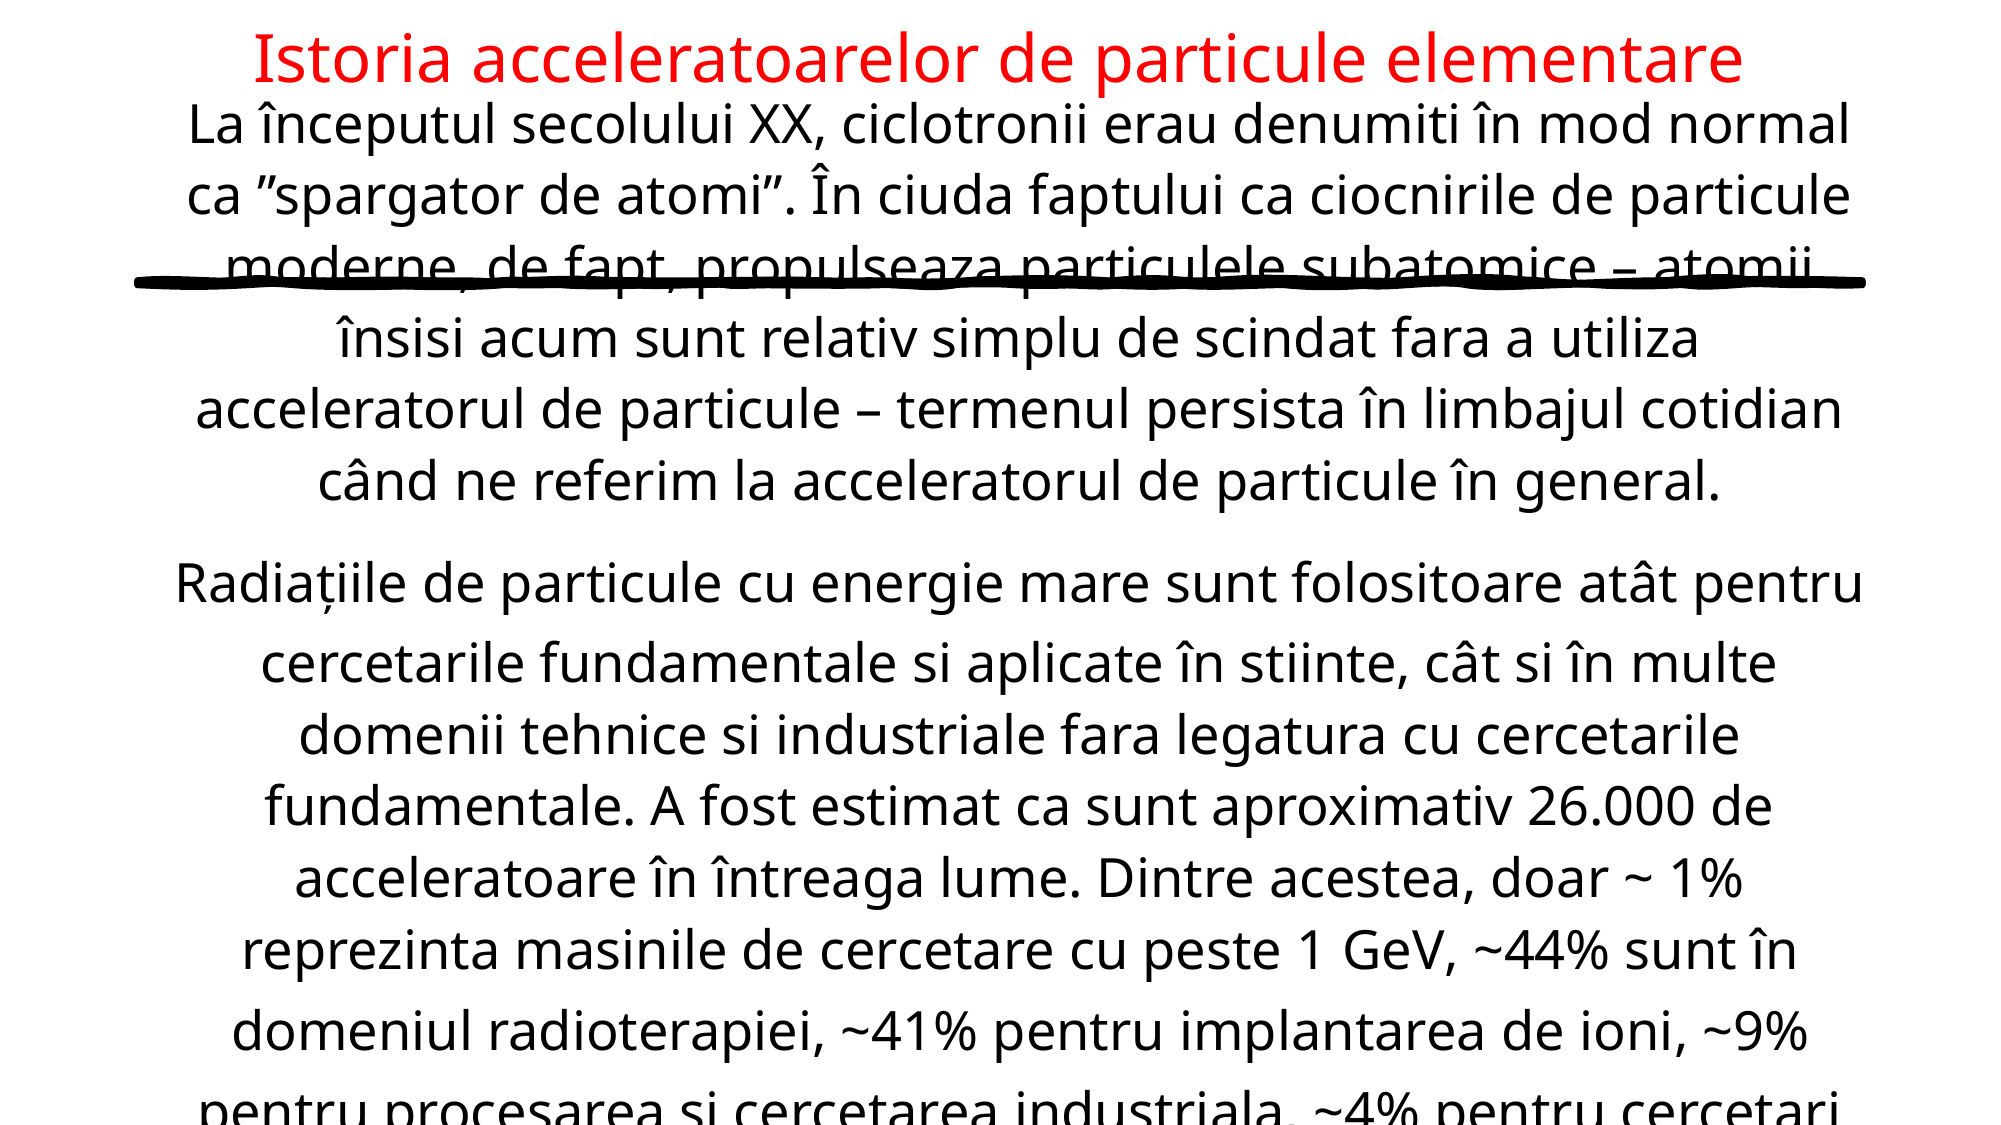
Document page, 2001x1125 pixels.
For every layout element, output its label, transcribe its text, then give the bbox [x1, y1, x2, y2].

title Istoria acceleratoarelor de particule elementare [137, 8, 1863, 129]
list La începutul secolului XX, ciclotronii erau denumiti în mod normal ca ”spargator de atomi”. În ciuda faptului ca ciocnirile de particule moderne, de fapt, propulseaza particulele subatomice – atomii însisi acum sunt relativ simplu de scindat fara a utiliza acceleratorul de particule – termenul persista în limbajul cotidian când ne referim la acceleratorul de particule în general. Radiațiile de particule cu energie mare sunt folositoare atât pentru cercetarile fundamentale si aplicate în stiinte, cât si în multe domenii tehnice si industriale fara legatura cu cercetarile fundamentale. A fost estimat ca sunt aproximativ 26.000 de acceleratoare în întreaga lume. Dintre acestea, doar ~ 1% reprezinta masinile de cercetare cu peste 1 GeV, ~44% sunt în domeniul radioterapiei, ~41% pentru implantarea de ioni, ~9% pentru procesarea si cercetarea industriala, ~4% pentru cercetari biomedicale si alte cercetari cu cantitati mici de energie. [157, 75, 1883, 704]
